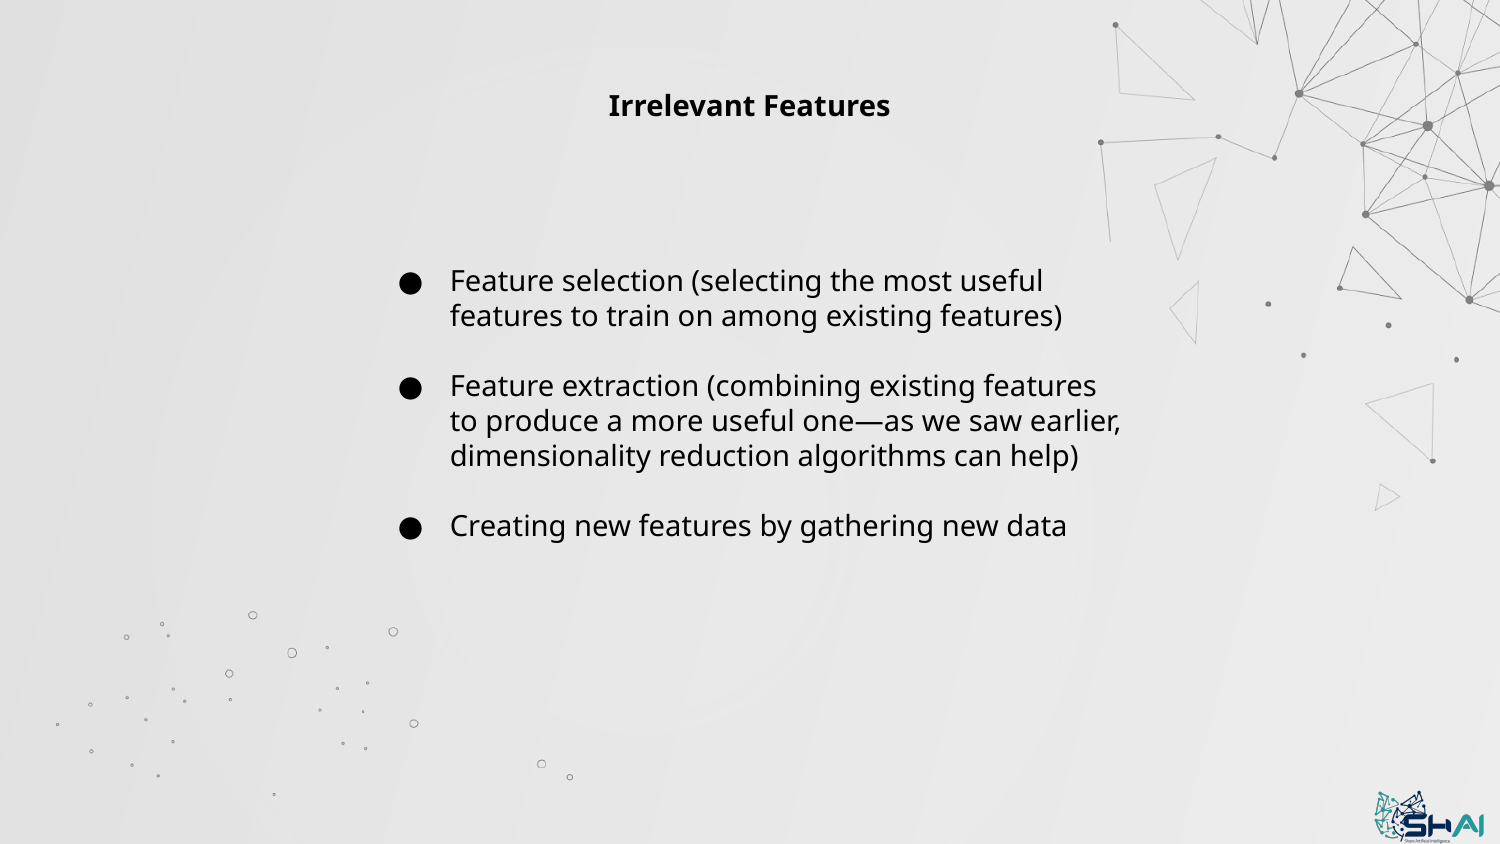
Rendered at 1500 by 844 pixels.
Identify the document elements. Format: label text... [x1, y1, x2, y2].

text_box Irrelevant Features [472, 71, 1028, 137]
text_box Feature selection (selecting the most useful features to train on among existing features) Feature extraction (combining existing features to produce a more useful one⁠—as we saw earlier, dimensionality reduction algorithms can help) Creating new features by gathering new data [359, 247, 1141, 558]
picture [0, 0, 1500, 844]
